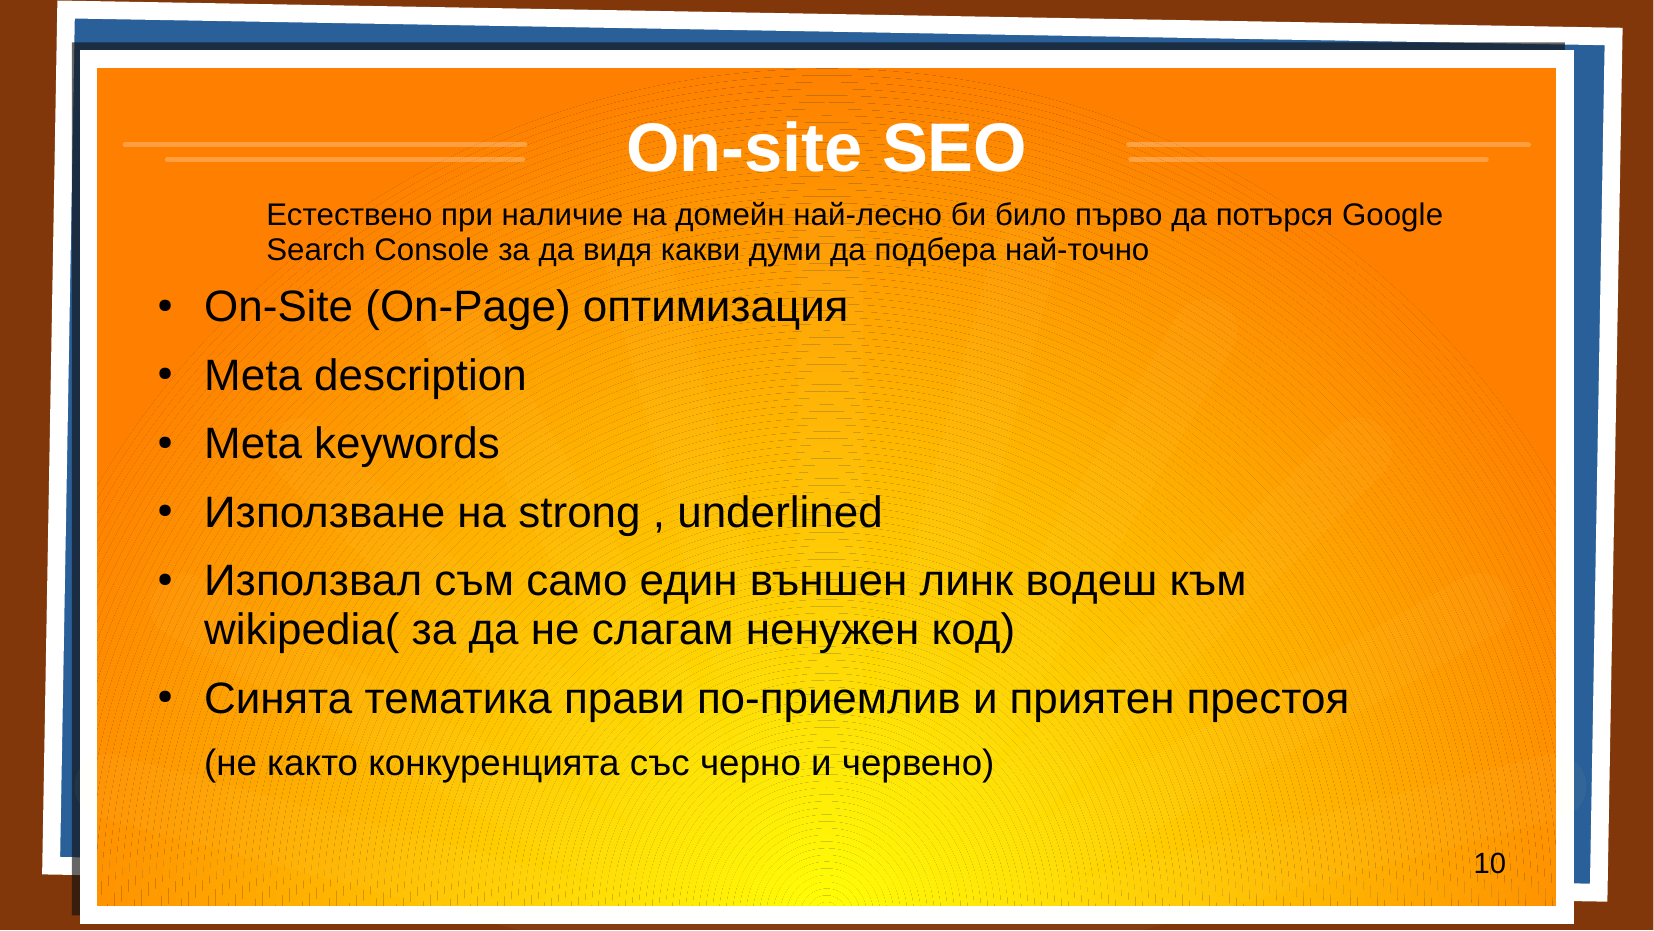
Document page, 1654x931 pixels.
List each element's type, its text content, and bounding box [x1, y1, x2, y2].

list Естествено при наличие на домейн най-лесно би било първо да потърся Google Search Console за да видя какви думи да подбера най-точно On-Site (On-Page) оптимизация Meta description Meta keywords Използване на strong , underlined Използвал съм само един външен линк водеш към wikipedia( за да не слагам ненужен код) Синята тематика прави по-приемлив и приятен престоя (не както конкуренцията със черно и червено) [141, 196, 1501, 788]
title On-site SEO [531, 73, 1123, 196]
